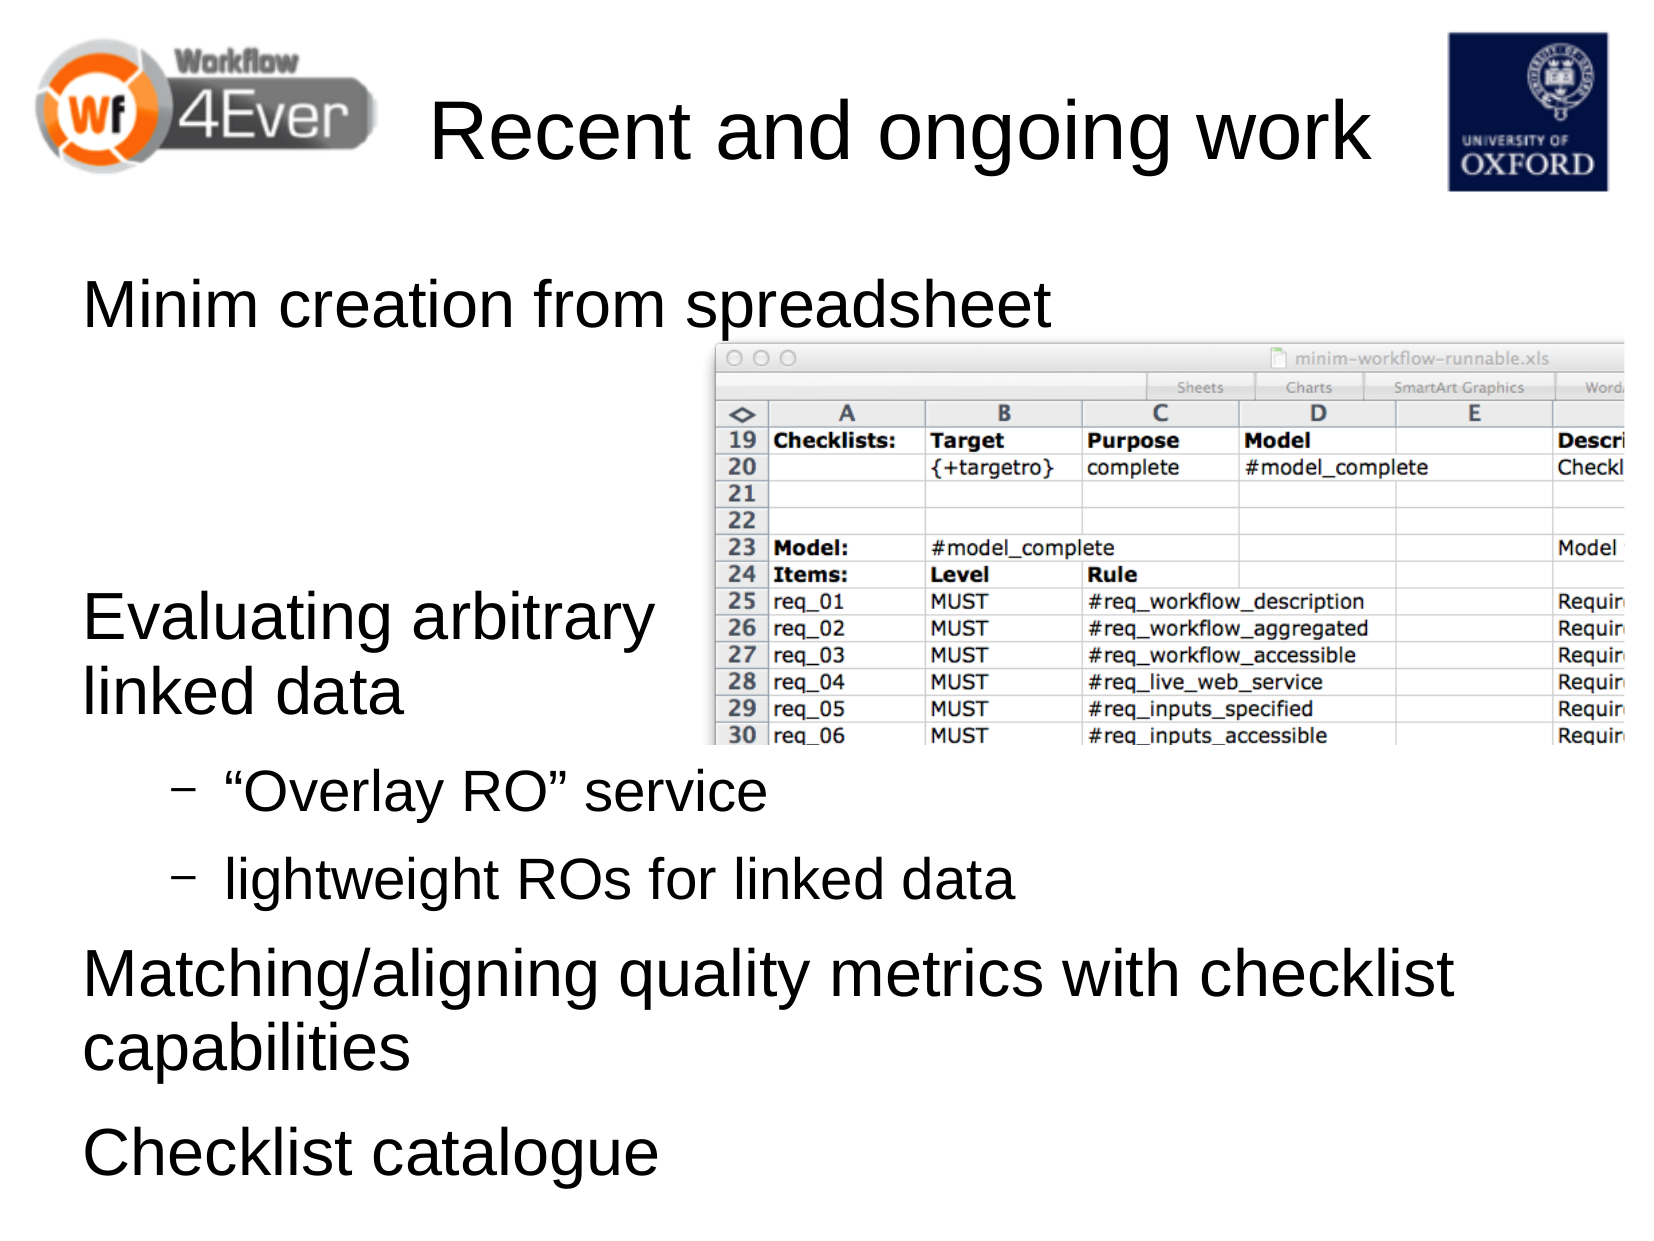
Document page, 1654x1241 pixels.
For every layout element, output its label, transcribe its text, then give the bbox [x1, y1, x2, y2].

picture [1446, 29, 1612, 194]
picture [1571, 330, 1625, 745]
title Recent and ongoing work [354, 31, 1447, 231]
list Minim creation from spreadsheet Evaluating arbitrary linked data “Overlay RO” service lightweight ROs for linked data Matching/aligning quality metrics with checklist capabilities Checklist catalogue [82, 266, 1571, 1188]
picture [29, 33, 354, 181]
